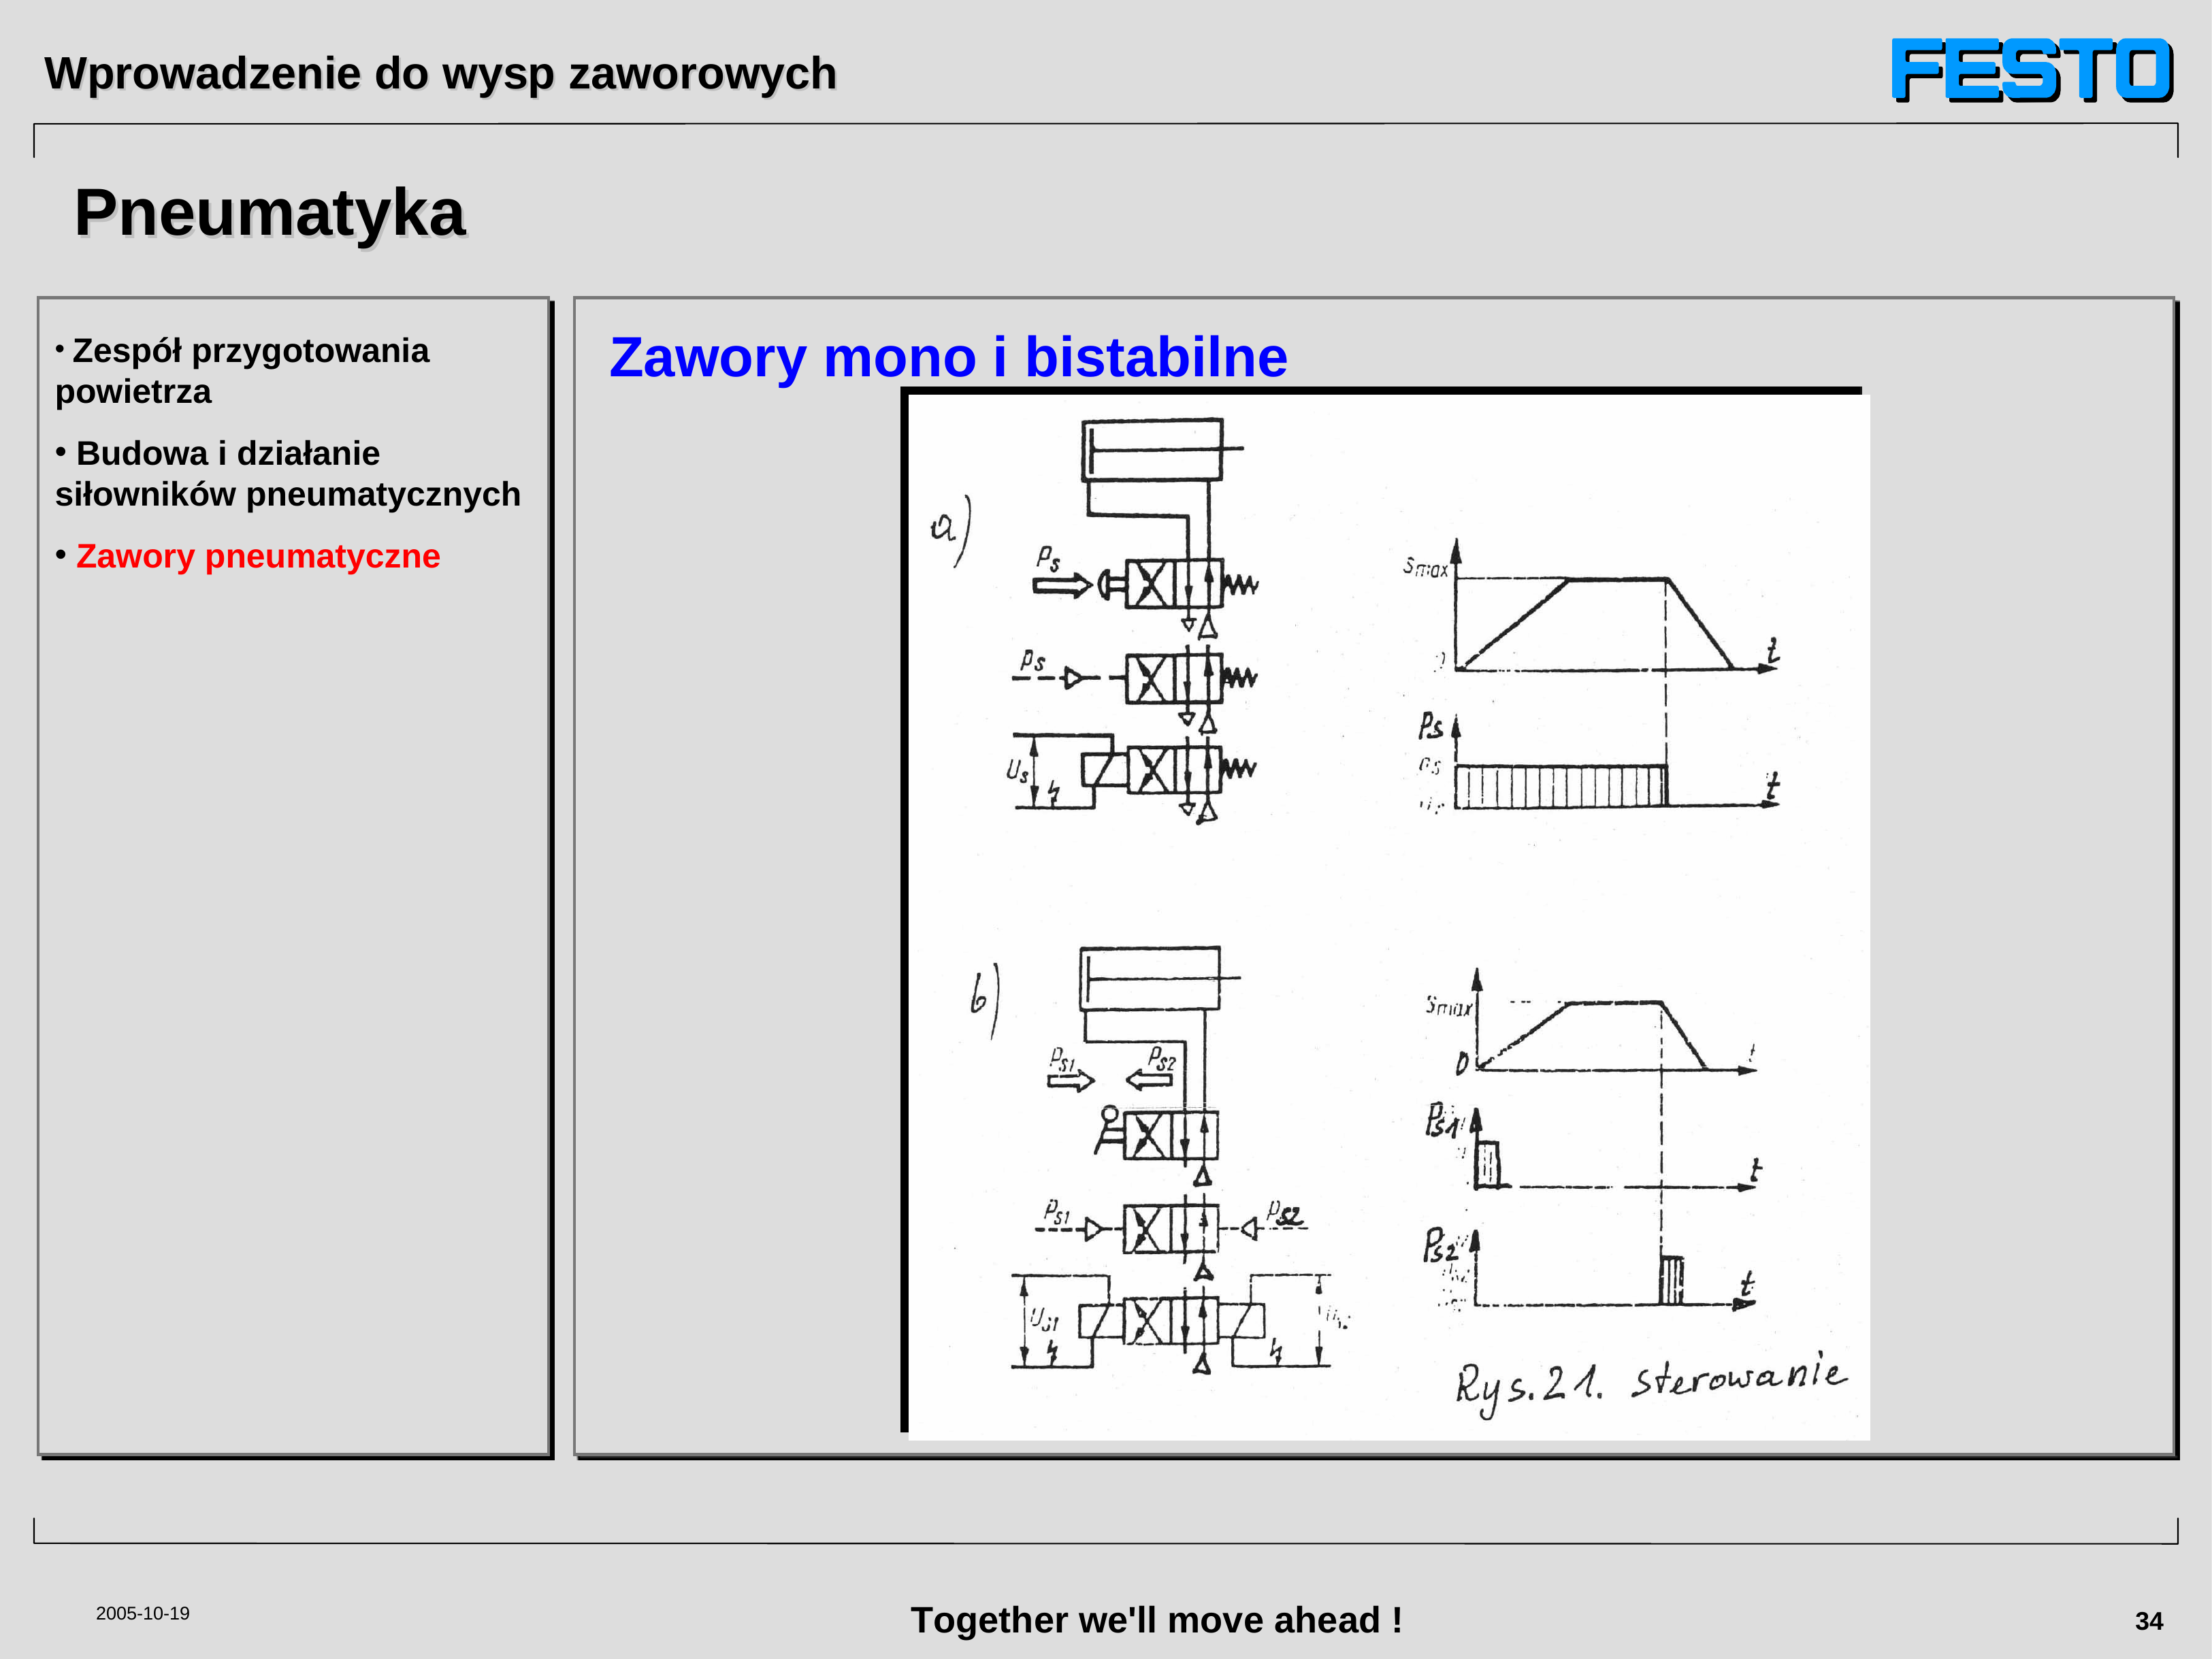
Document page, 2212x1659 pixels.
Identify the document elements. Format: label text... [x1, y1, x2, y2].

text_box 2005-10-19 [74, 1592, 387, 1633]
text_box Zespół przygotowania powietrza Budowa i działanie siłowników pneumatycznych Zawory pneumatyczne [44, 323, 536, 642]
text_box Together we'll move ahead ! [807, 1592, 1508, 1644]
text_box <number> [2057, 1592, 2186, 1648]
text_box Zawory mono i bistabilne [599, 314, 1681, 394]
picture [909, 395, 1870, 1441]
title Pneumatyka [51, 142, 1895, 260]
